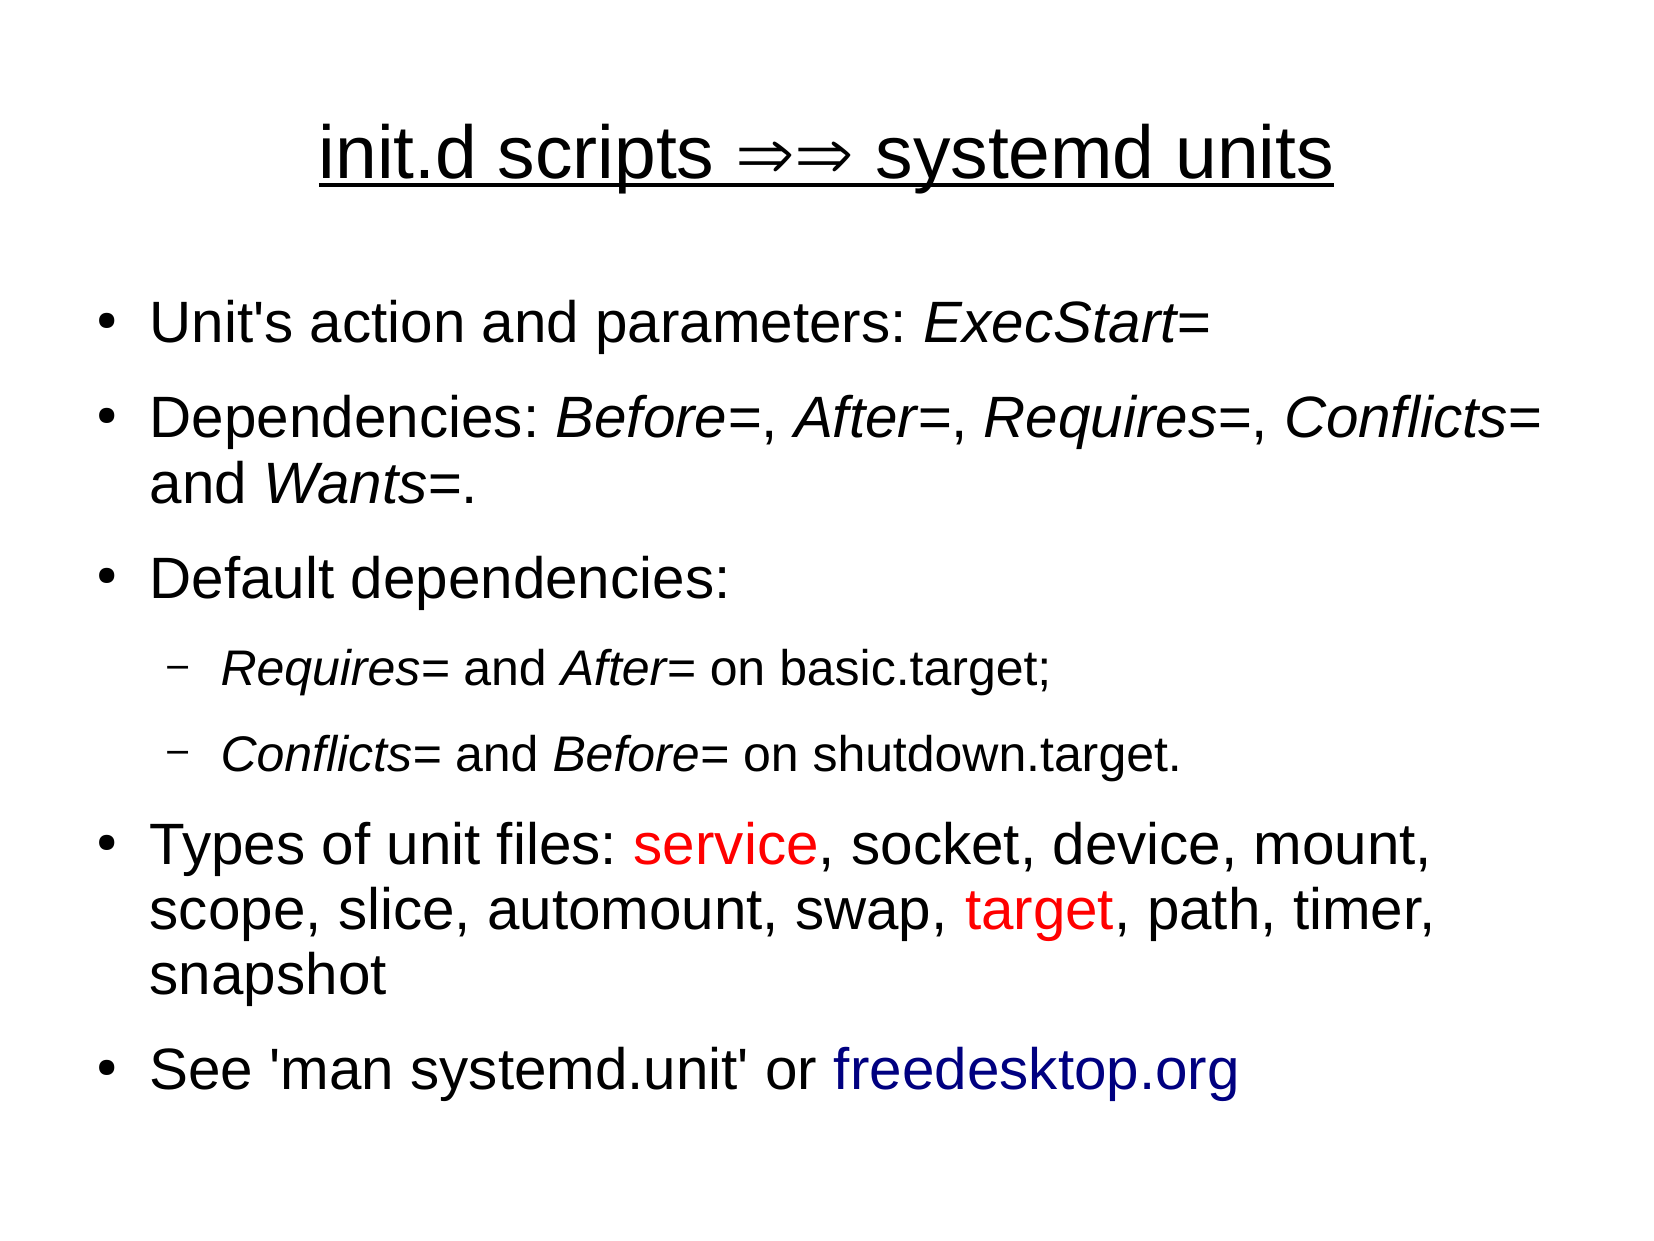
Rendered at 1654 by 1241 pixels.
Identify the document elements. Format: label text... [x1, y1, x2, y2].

title init.d scripts ÞÞ systemd units [82, 49, 1571, 257]
list Unit's action and parameters: ExecStart= Dependencies: Before=, After=, Requires=, Conflicts= and Wants=. Default dependencies: Requires= and After= on basic.target; Conflicts= and Before= on shutdown.target. Types of unit files: service, socket, device, mount, scope, slice, automount, swap, target, path, timer, snapshot See 'man systemd.unit' or freedesktop.org [78, 290, 1575, 1126]
